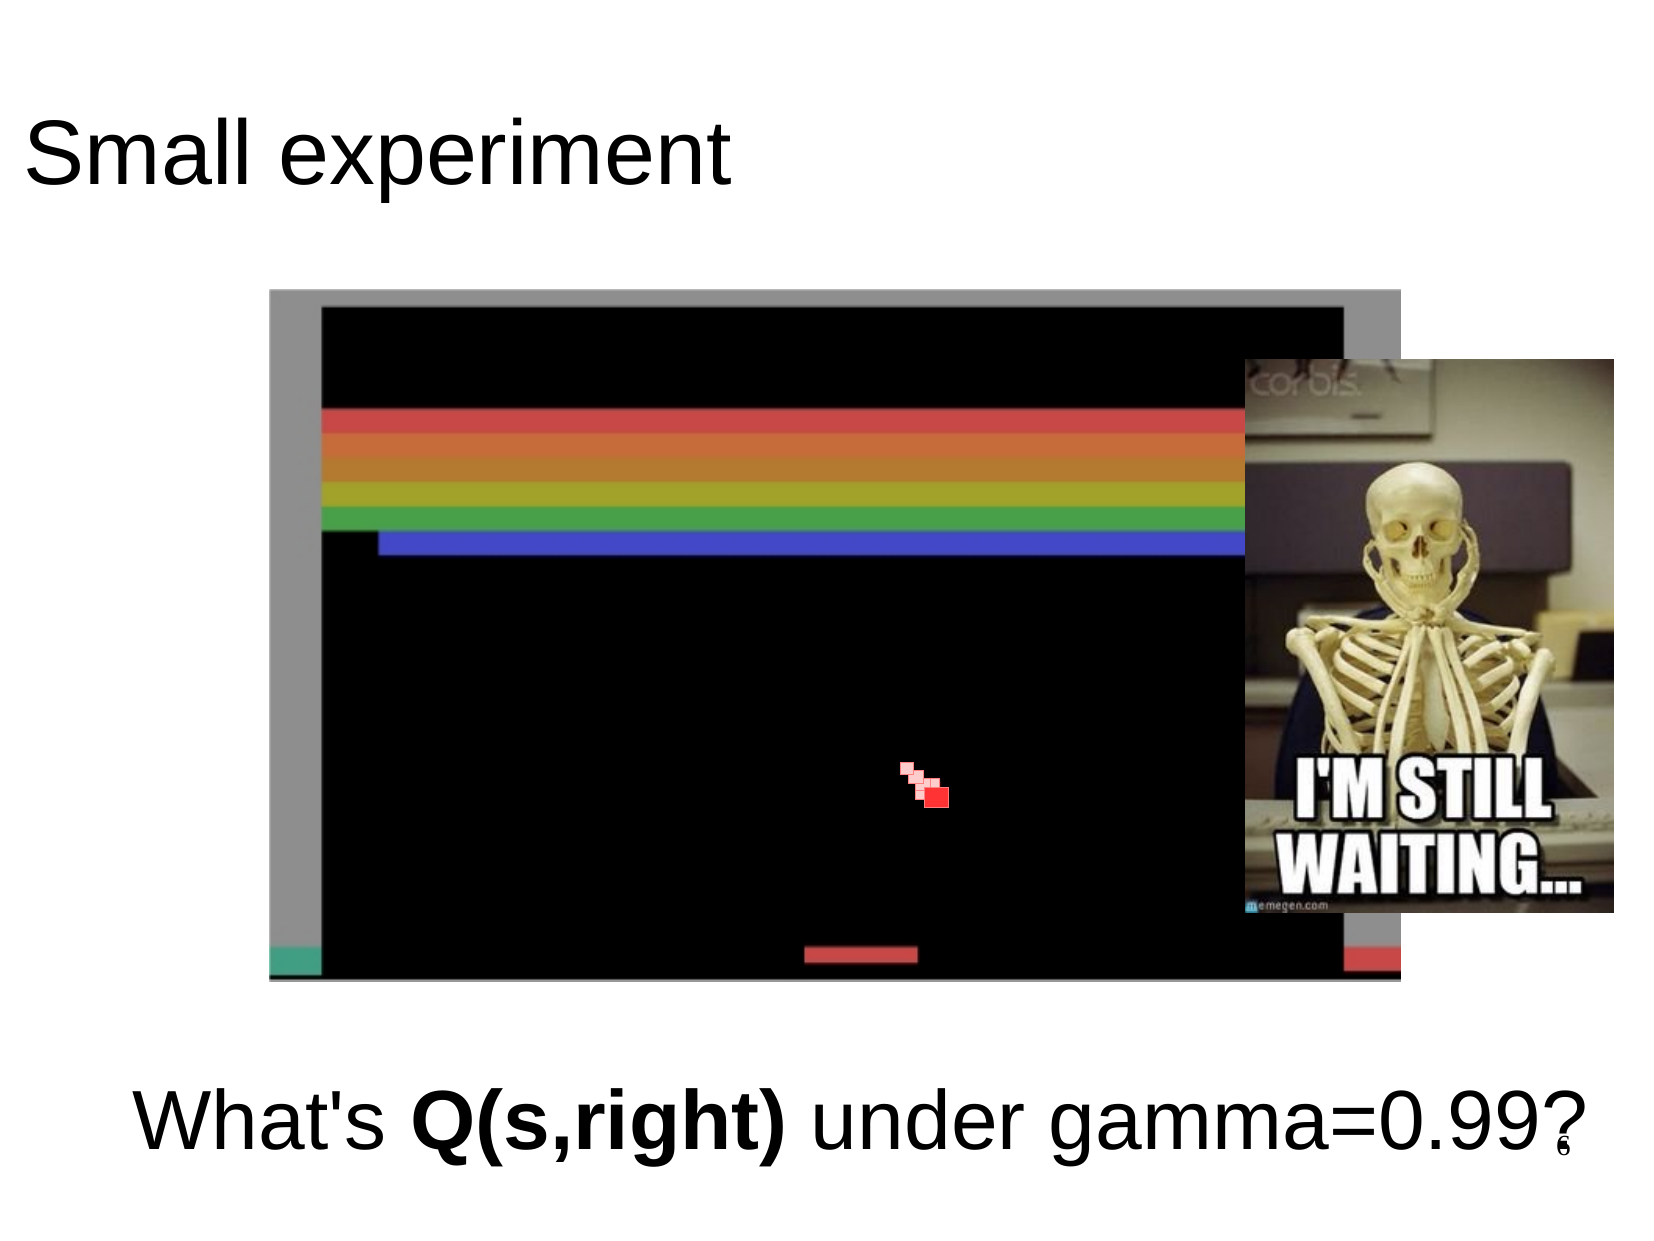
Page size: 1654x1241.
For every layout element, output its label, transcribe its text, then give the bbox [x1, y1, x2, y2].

list What's Q(s,right) under gamma=0.99? [73, 1074, 1603, 1235]
picture [269, 289, 1614, 982]
title Small experiment [23, 49, 1512, 257]
text_box [900, 762, 949, 808]
